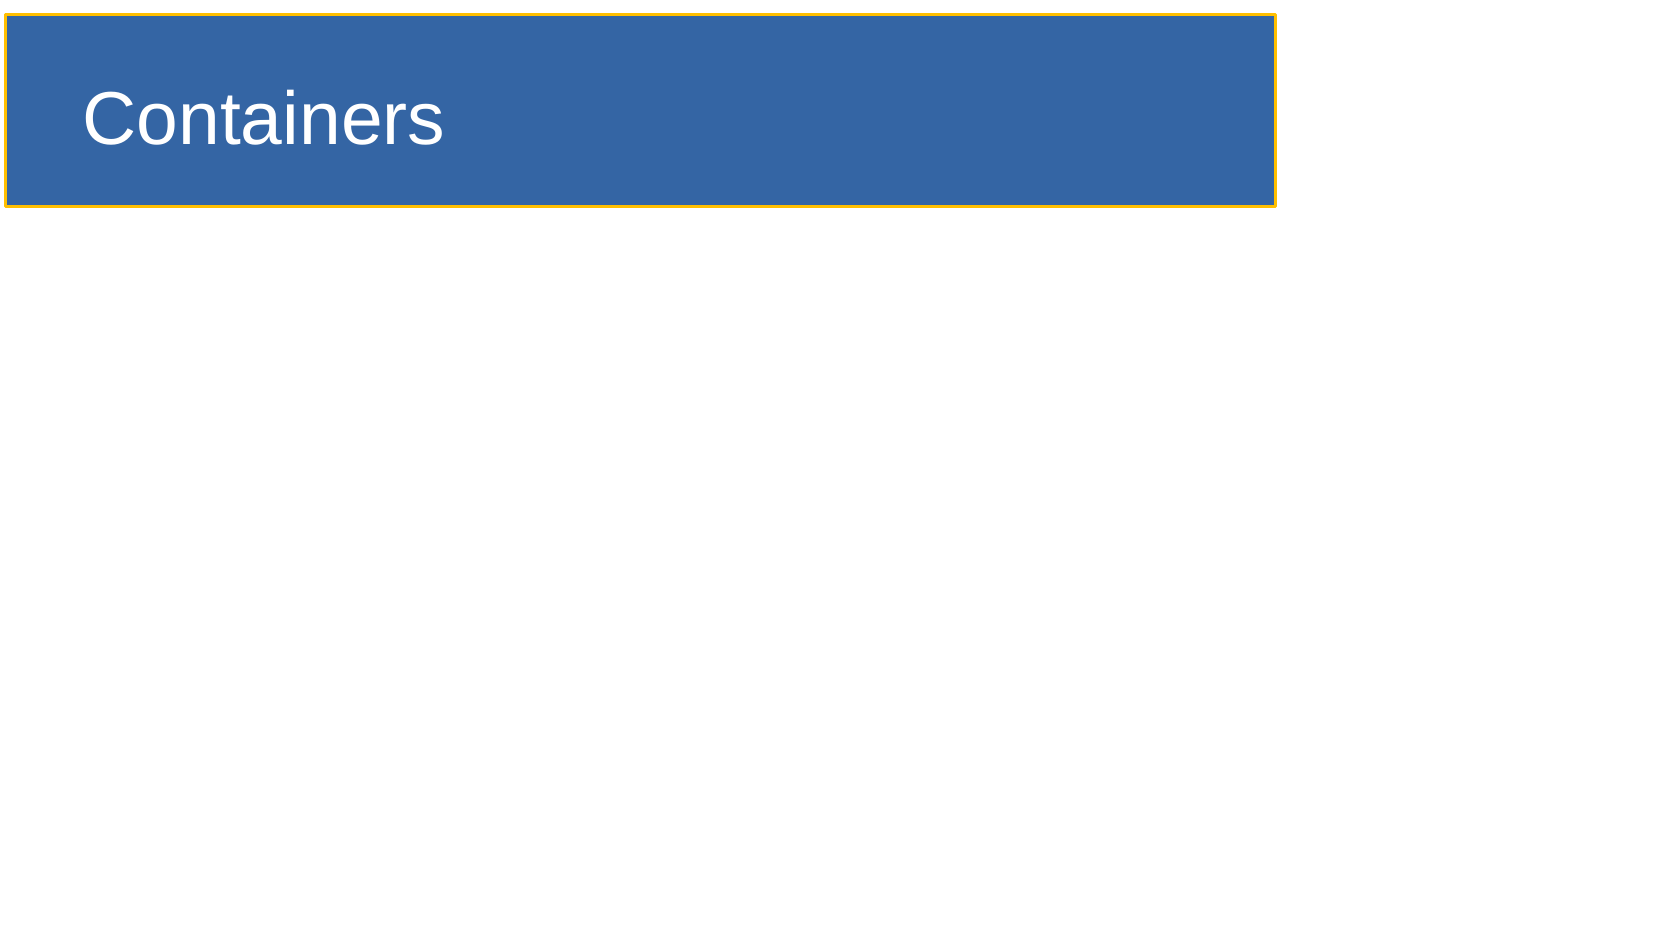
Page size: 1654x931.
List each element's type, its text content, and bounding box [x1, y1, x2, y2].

title Containers [82, 44, 1235, 192]
